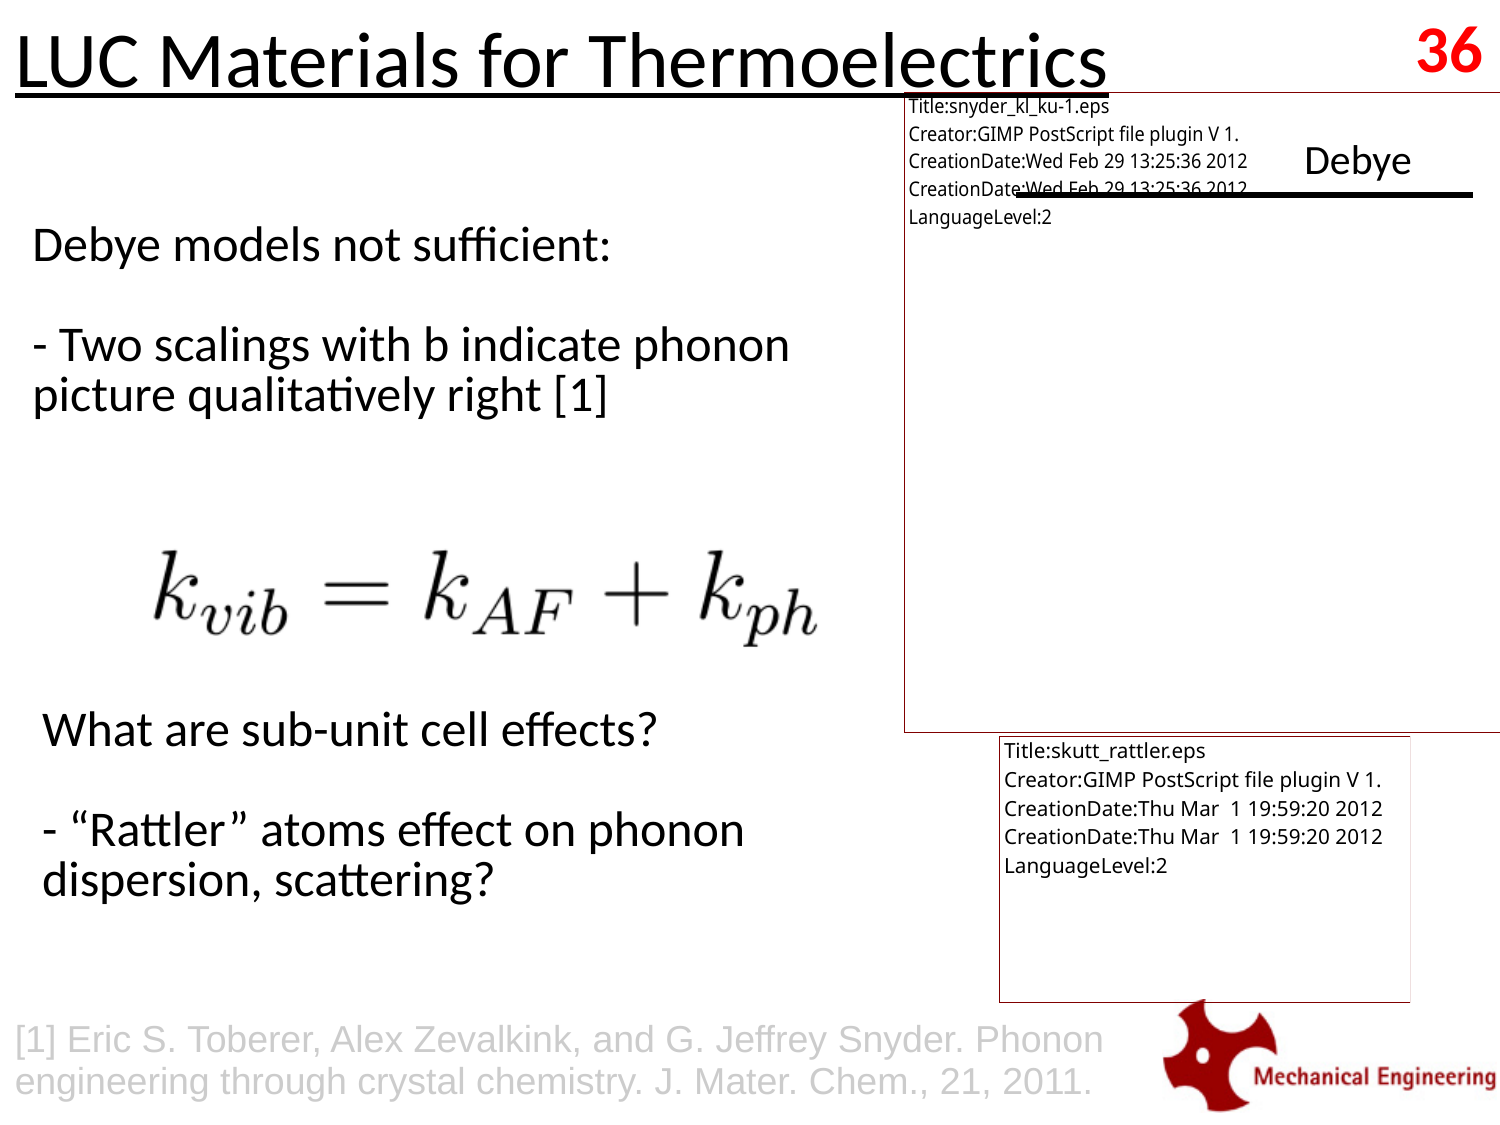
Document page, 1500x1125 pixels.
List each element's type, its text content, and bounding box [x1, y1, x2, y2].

picture [997, 735, 1497, 1113]
picture [1351, 90, 1500, 135]
text_box Debye models not sufficient: - Two scalings with b indicate phonon picture qualitatively right [1] [17, 216, 918, 589]
text_box What are sub-unit cell effects? - “Rattler” atoms effect on phonon dispersion, scattering? [27, 701, 898, 950]
picture [129, 524, 826, 677]
text_box 36 [1400, 0, 1499, 93]
text_box [1] Eric S. Toberer, Alex Zevalkink, and G. Jeffrey Snyder. Phonon engineering through crystal chemistry. J. Mater. Chem., 21, 2011. [0, 1011, 1141, 1111]
title LUC Materials for Thermoelectrics [0, 0, 1351, 150]
picture [902, 150, 1500, 733]
text_box Debye [1289, 135, 1500, 209]
